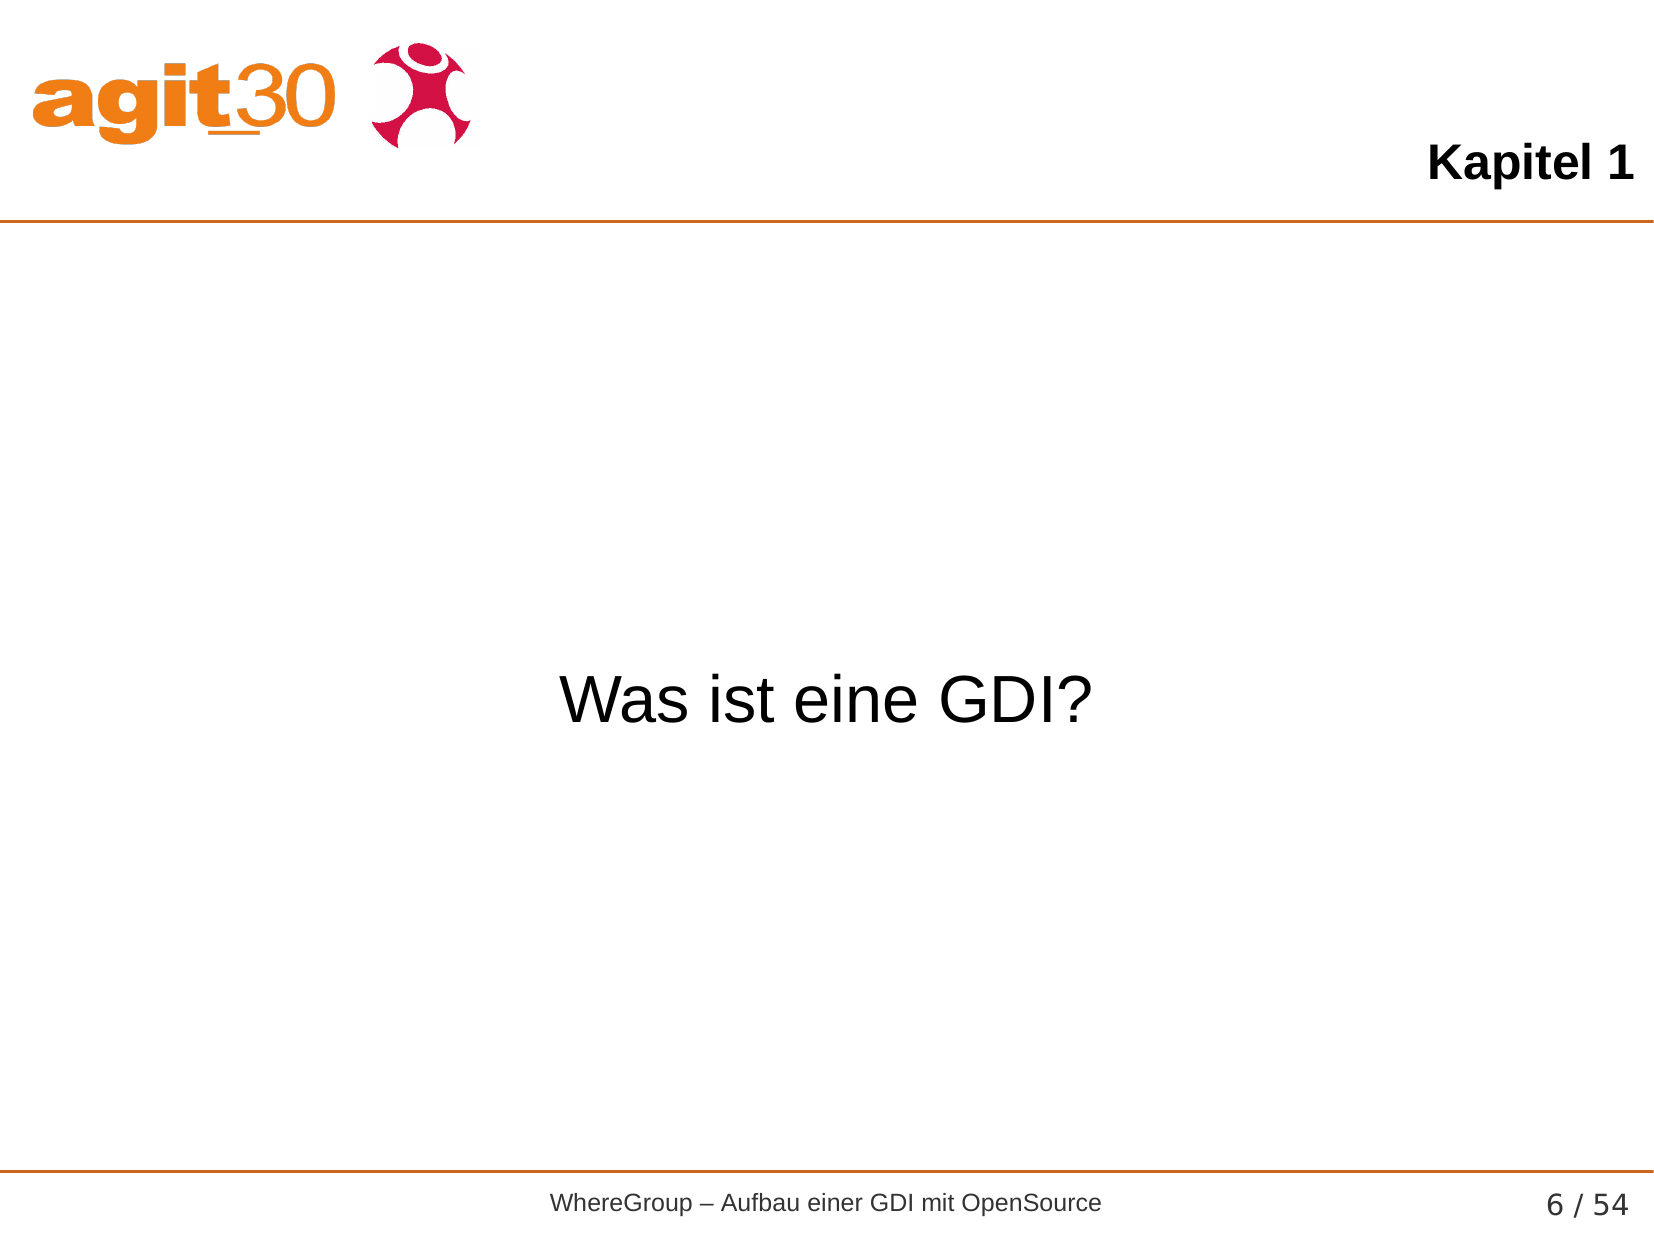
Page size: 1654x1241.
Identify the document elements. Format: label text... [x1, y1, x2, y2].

text_box Was ist eine GDI? [82, 290, 1571, 1109]
picture [29, 58, 340, 148]
title Kapitel 1 [248, 118, 1636, 207]
